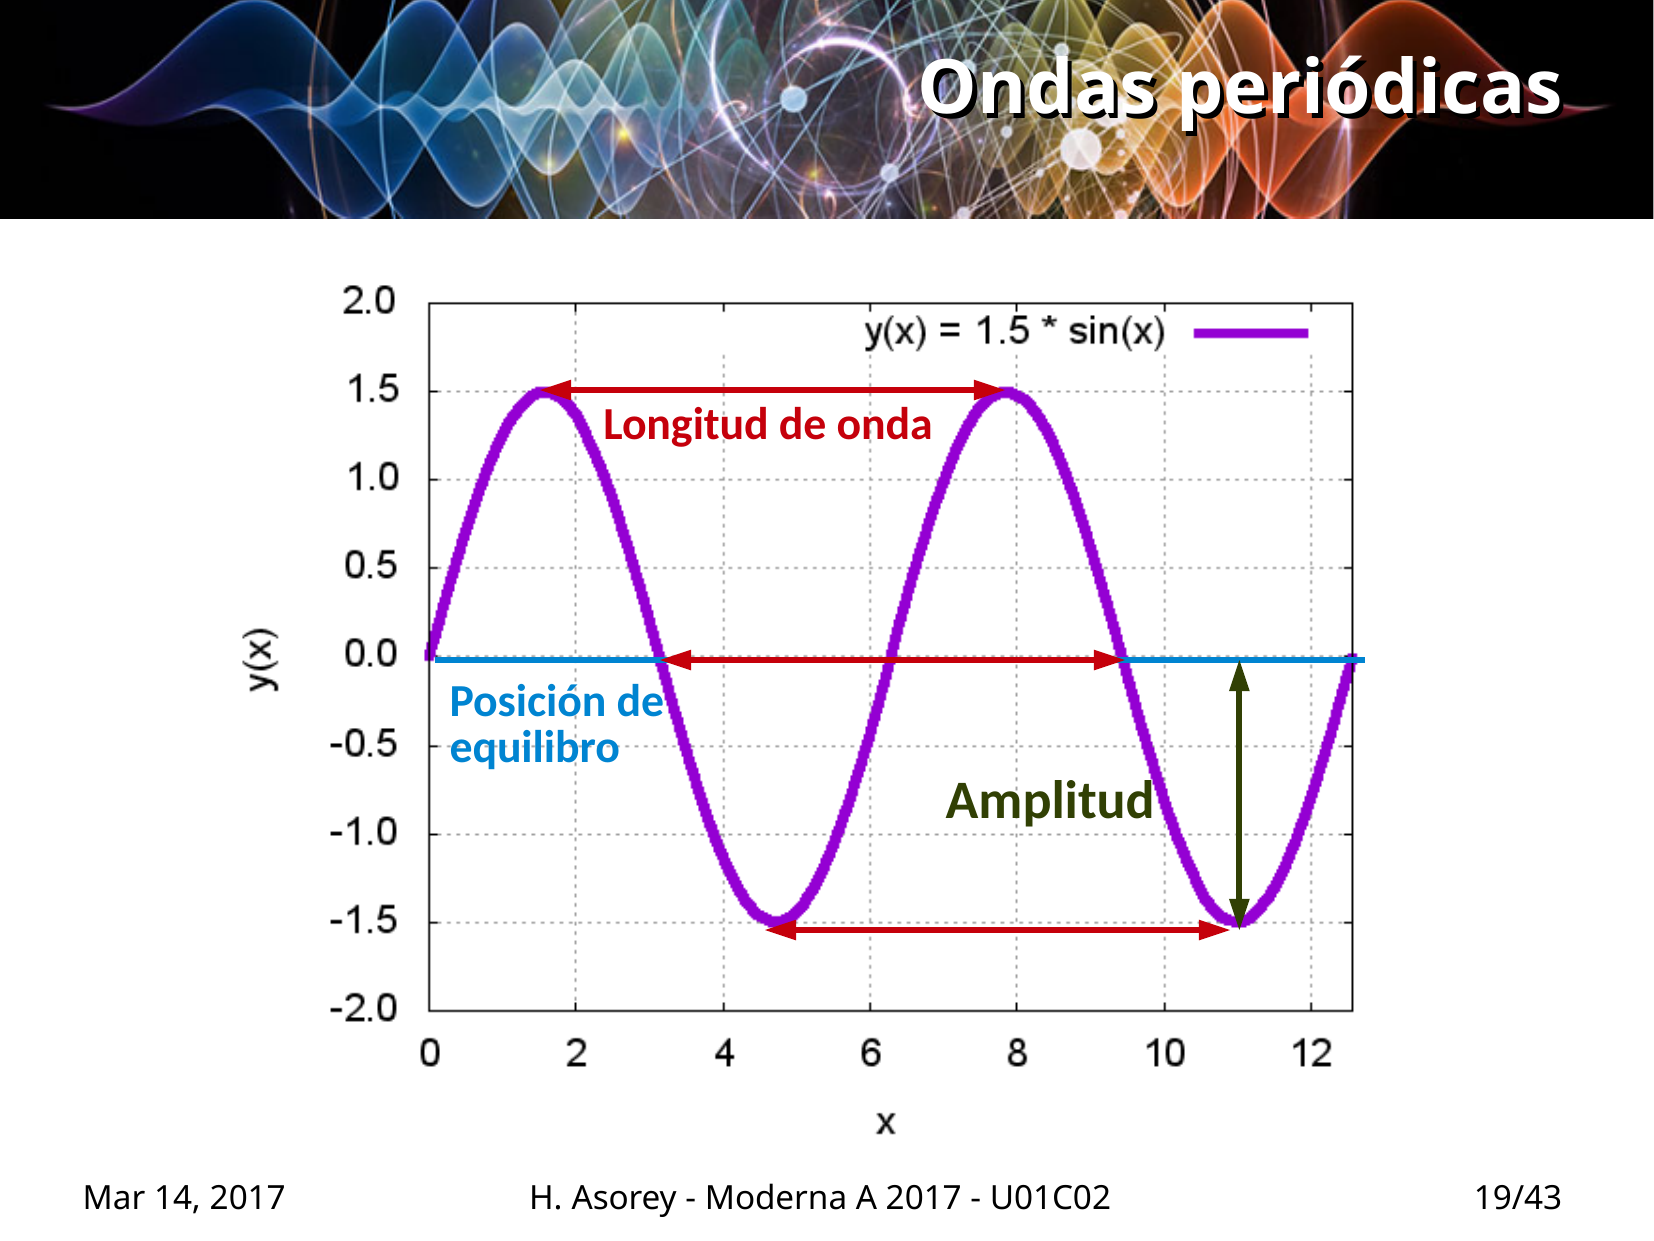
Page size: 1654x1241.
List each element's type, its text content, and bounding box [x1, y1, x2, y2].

text_box Amplitud [930, 770, 1171, 841]
picture [0, 0, 1654, 219]
picture [226, 254, 1427, 1156]
title Ondas periódicas [75, 19, 1564, 151]
text_box Longitud de onda [588, 397, 949, 459]
text_box Posición de equilibro [434, 675, 680, 782]
